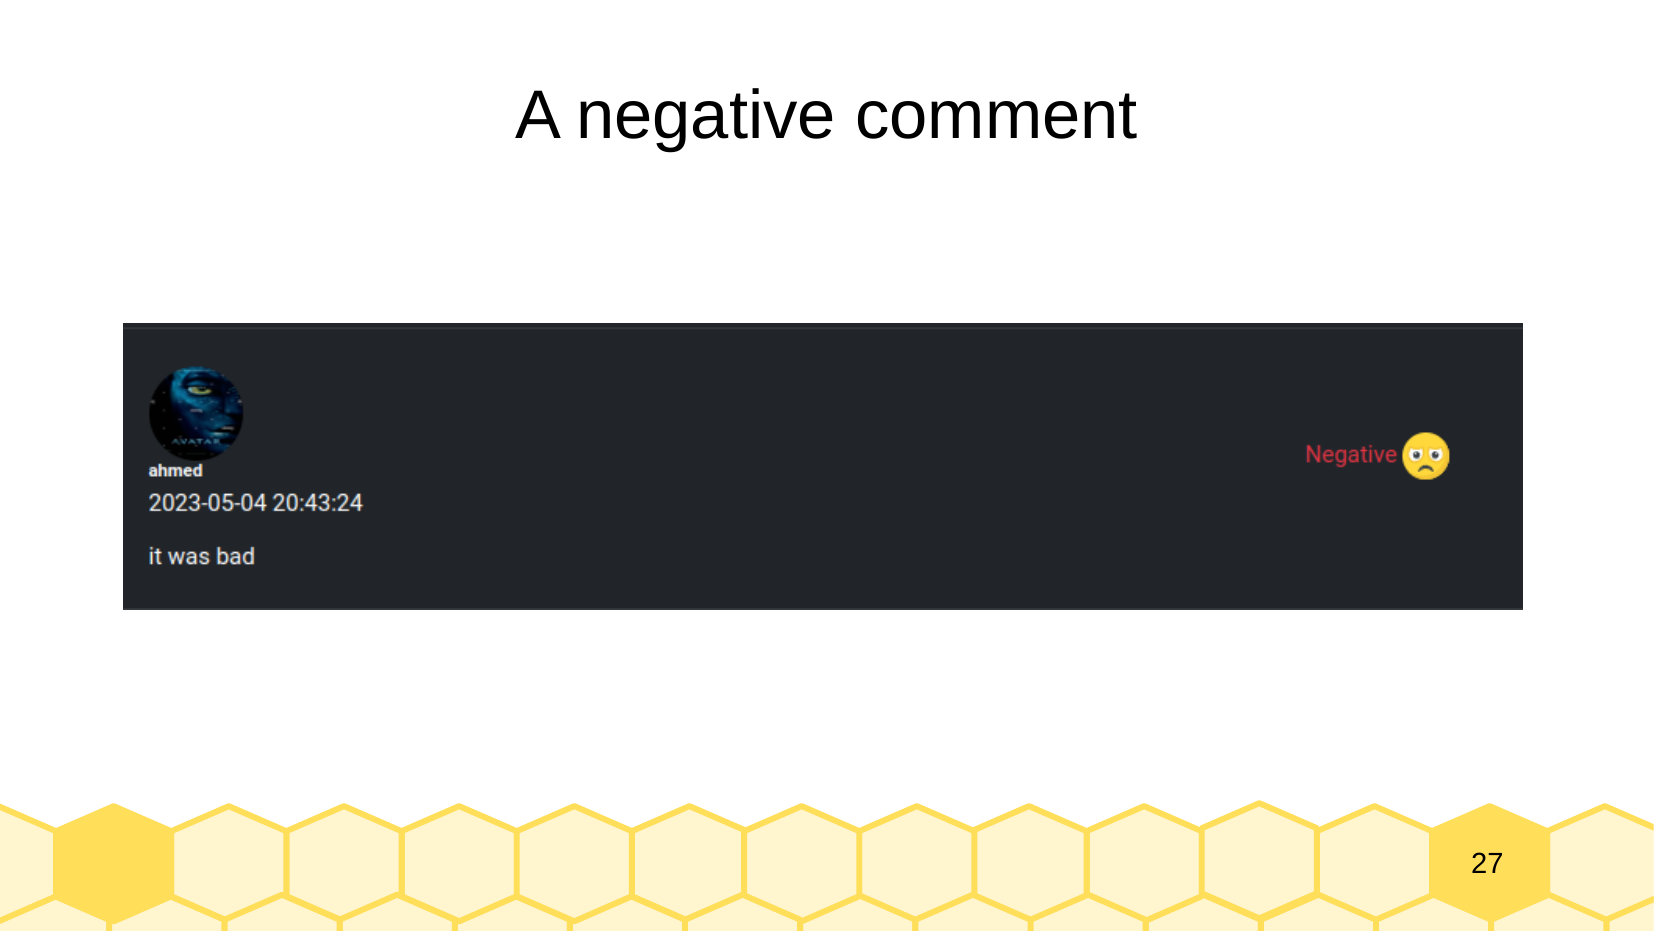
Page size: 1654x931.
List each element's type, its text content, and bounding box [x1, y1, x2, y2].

picture [123, 323, 1523, 610]
title A negative comment [82, 37, 1571, 193]
